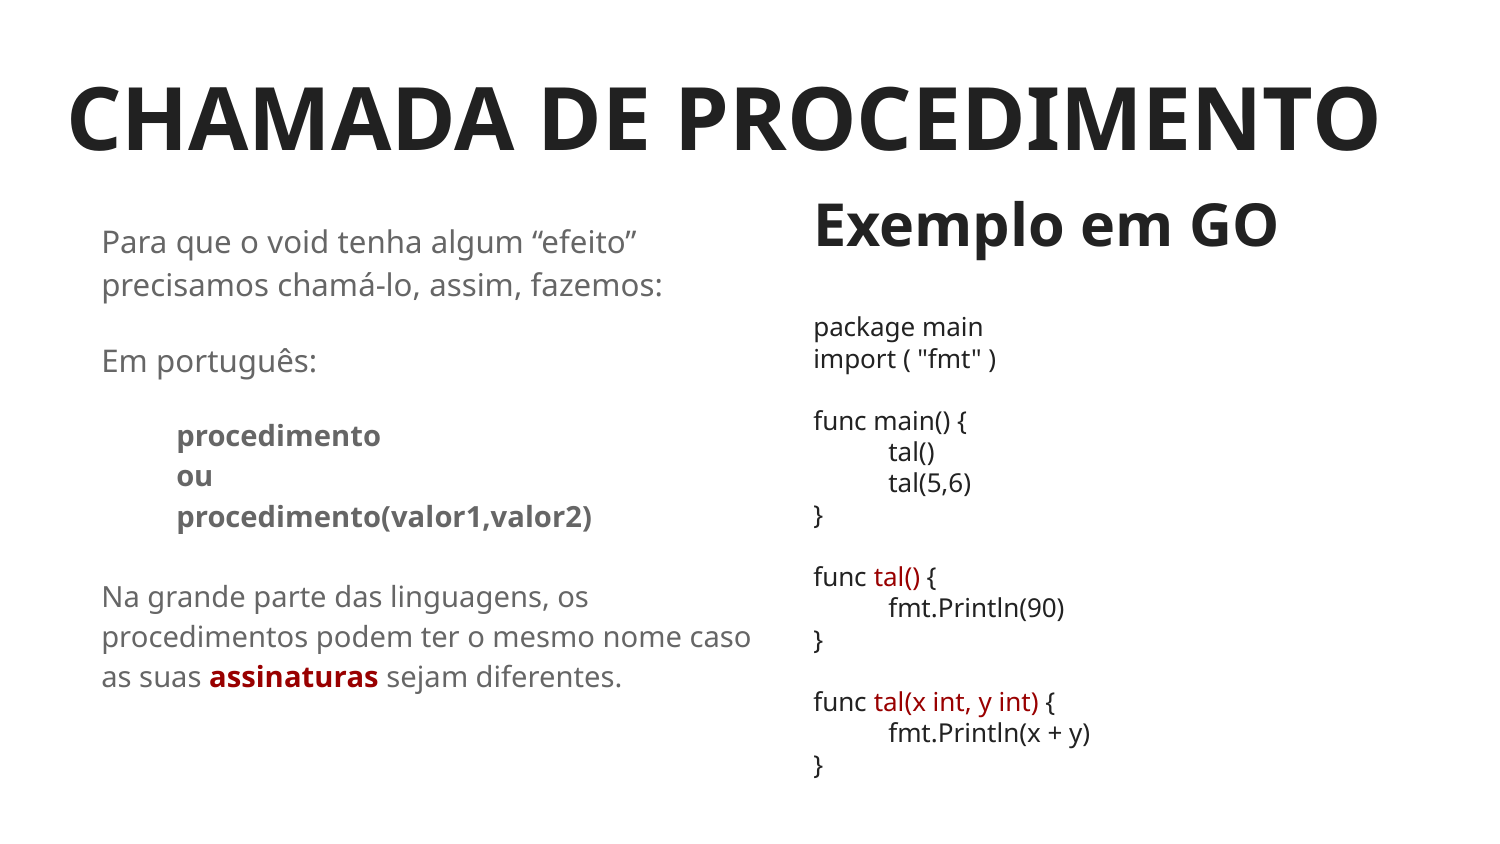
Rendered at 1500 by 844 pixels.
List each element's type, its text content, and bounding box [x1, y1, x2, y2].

title CHAMADA DE PROCEDIMENTO [51, 48, 1449, 180]
list Para que o void tenha algum “efeito” precisamos chamá-lo, assim, fazemos: Em português: procedimento ou procedimento(valor1,valor2) Na grande parte das linguagens, os procedimentos podem ter o mesmo nome caso as suas assinaturas sejam diferentes. [86, 201, 785, 823]
text_box Exemplo em GO package main import ( "fmt" ) func main() { tal() tal(5,6) } func tal() { fmt.Println(90) } func tal(x int, y int) { fmt.Println(x + y) } [798, 172, 1489, 823]
